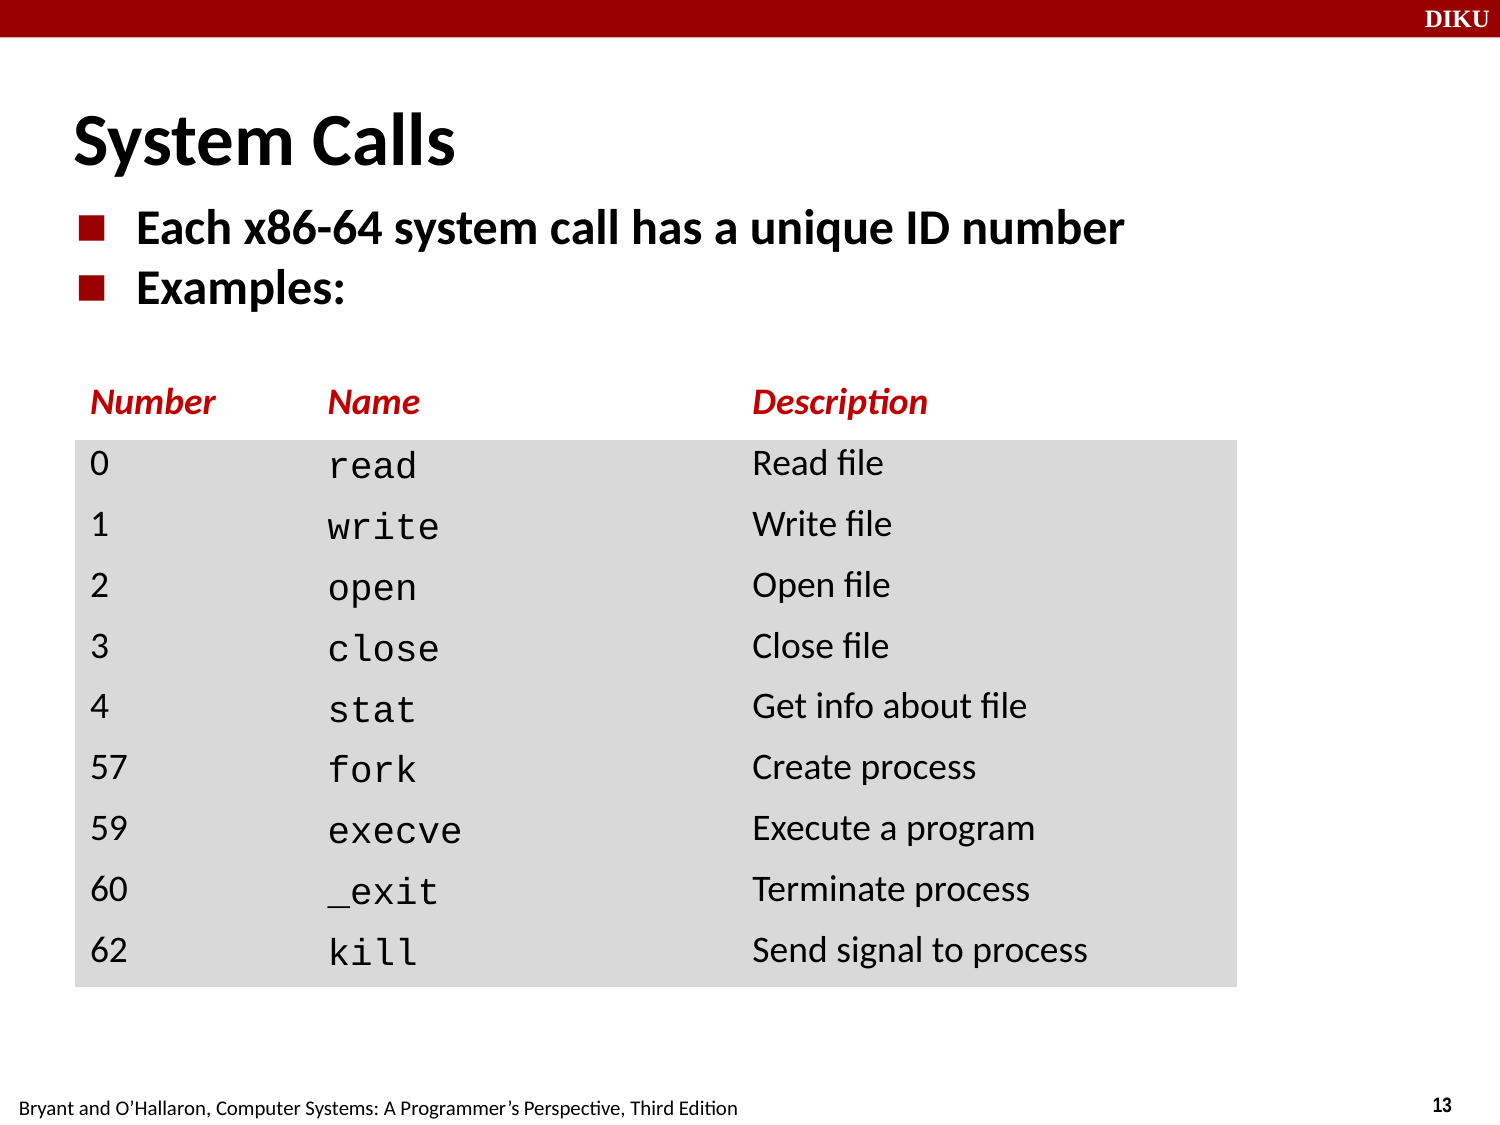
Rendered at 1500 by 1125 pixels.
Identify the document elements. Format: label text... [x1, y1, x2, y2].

text_box System Calls [58, 72, 1304, 198]
text_box Each x86-64 system call has a unique ID number Examples: [65, 199, 1361, 1075]
